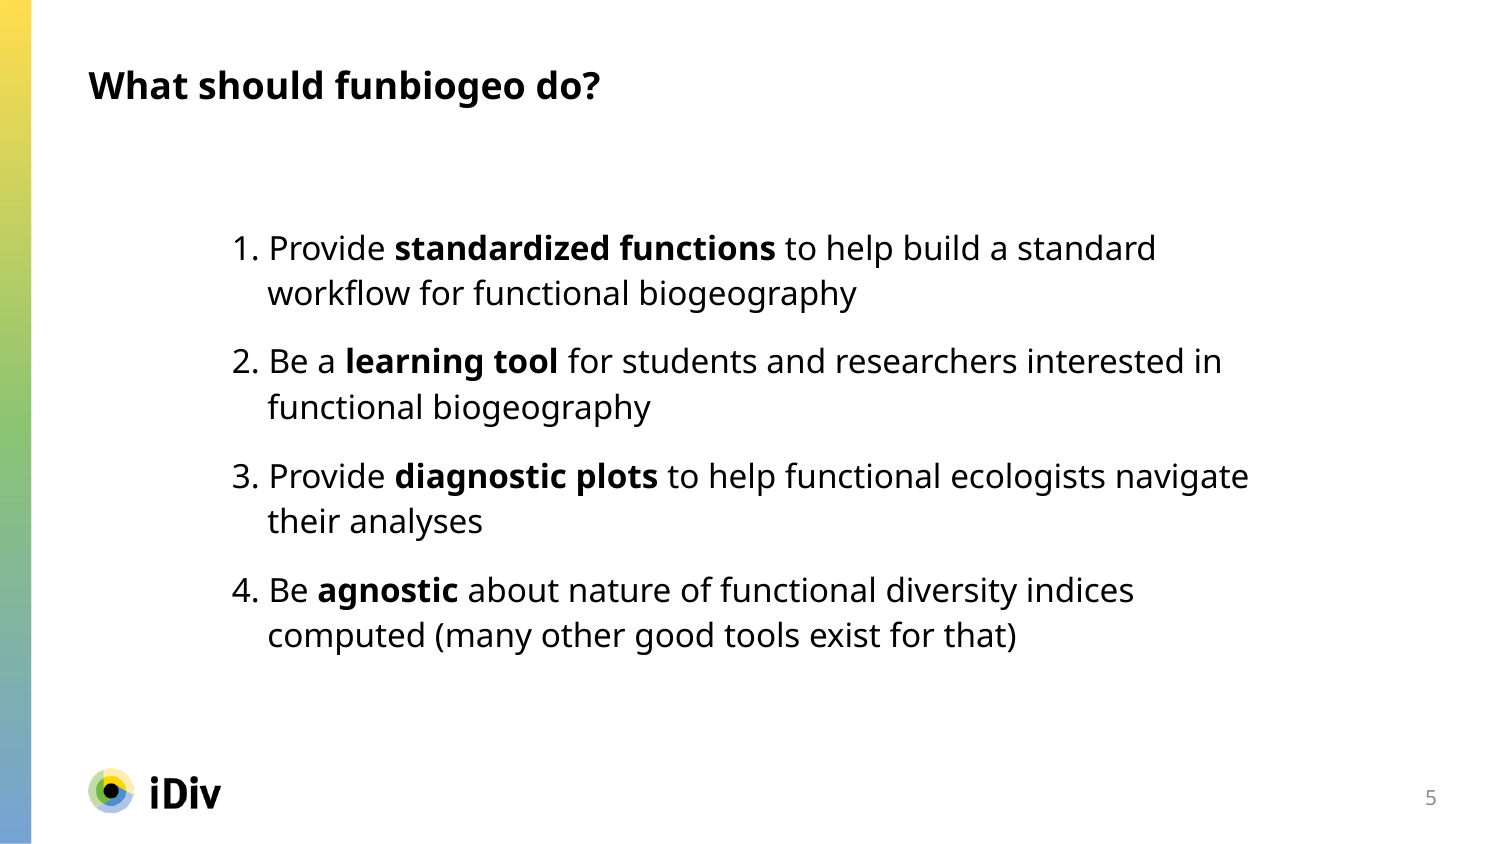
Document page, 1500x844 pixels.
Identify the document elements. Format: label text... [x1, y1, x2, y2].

slide_number <numéro> [1240, 767, 1437, 813]
picture [0, 0, 1500, 844]
list What should funbiogeo do? [88, 61, 1437, 157]
text_box Provide standardized functions to help build a standard workflow for functional biogeography Be a learning tool for students and researchers interested in functional biogeography Provide diagnostic plots to help functional ecologists navigate their analyses Be agnostic about nature of functional diversity indices computed (many other good tools exist for that) [217, 217, 1283, 627]
